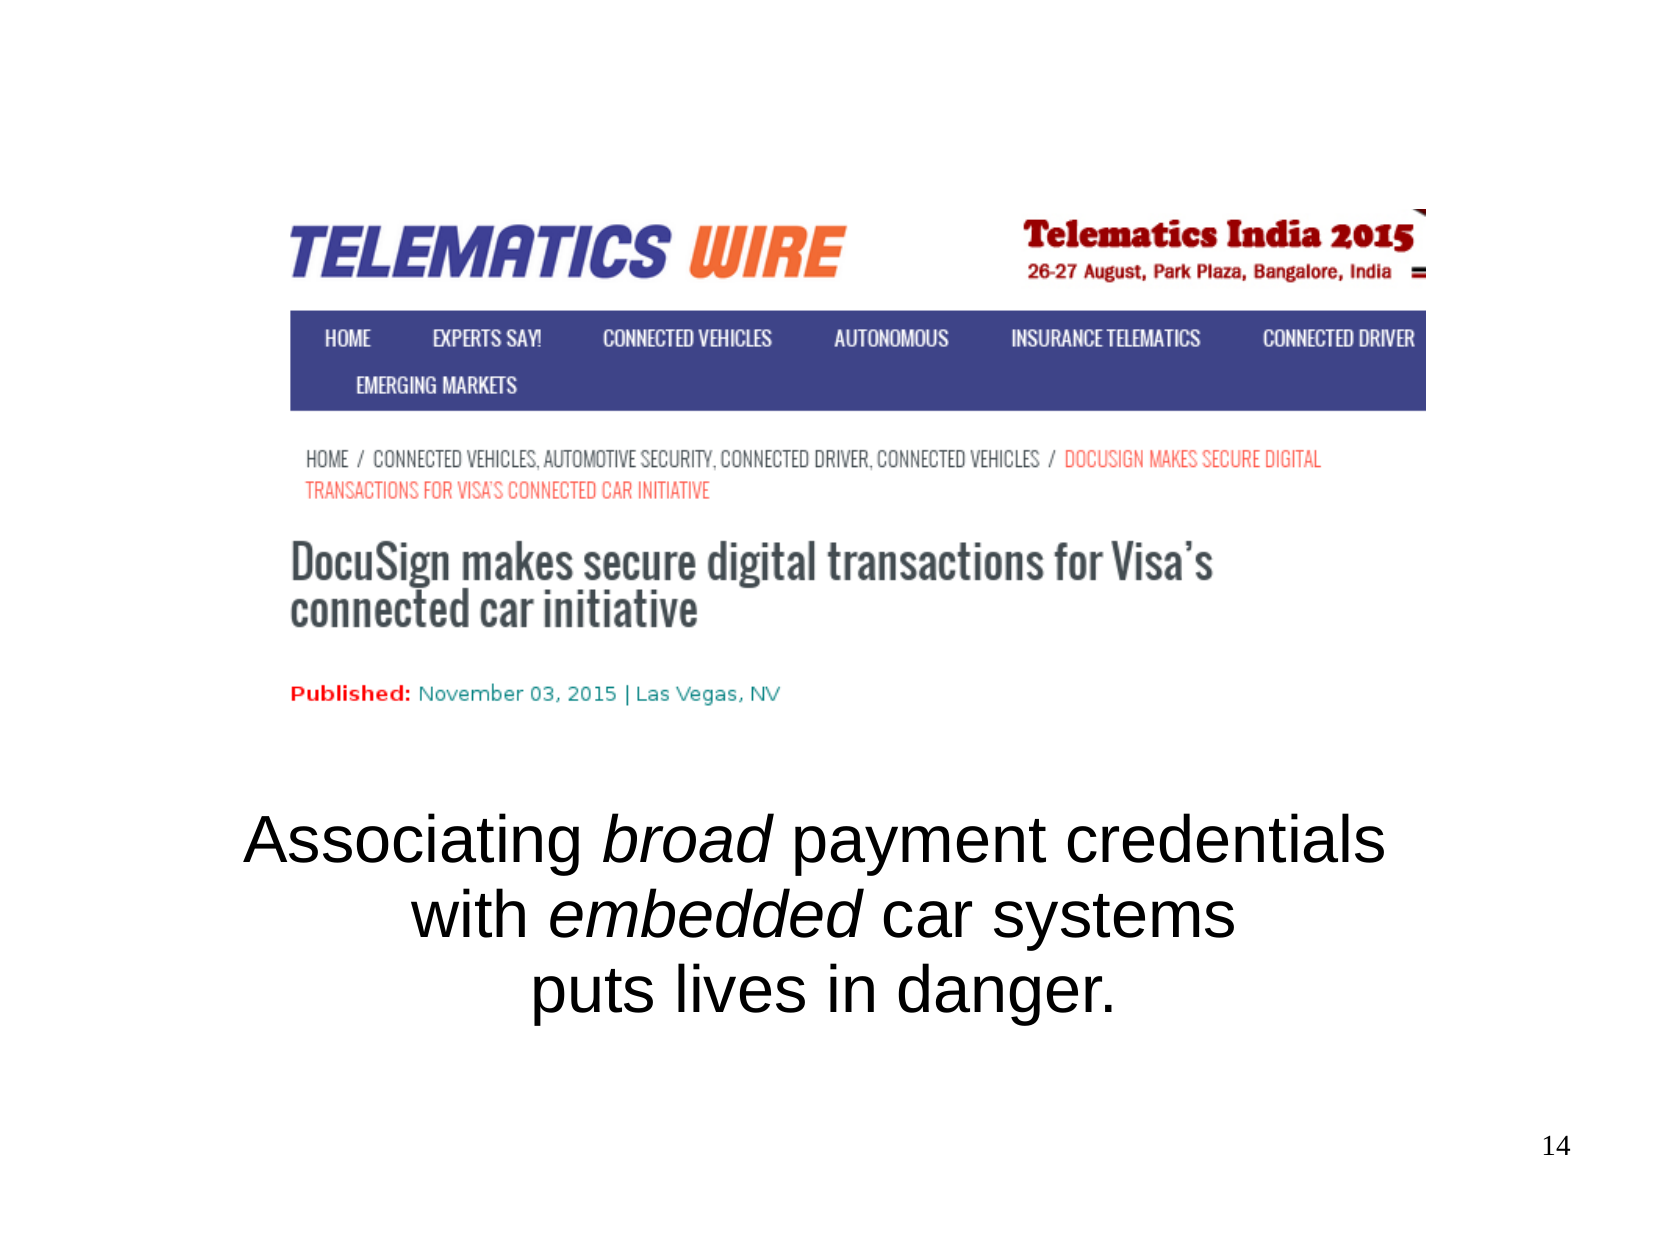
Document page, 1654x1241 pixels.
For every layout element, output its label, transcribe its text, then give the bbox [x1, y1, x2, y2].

text_box Associating broad payment credentials with embedded car systems puts lives in danger. [228, 795, 1426, 1043]
picture [239, 209, 1426, 723]
